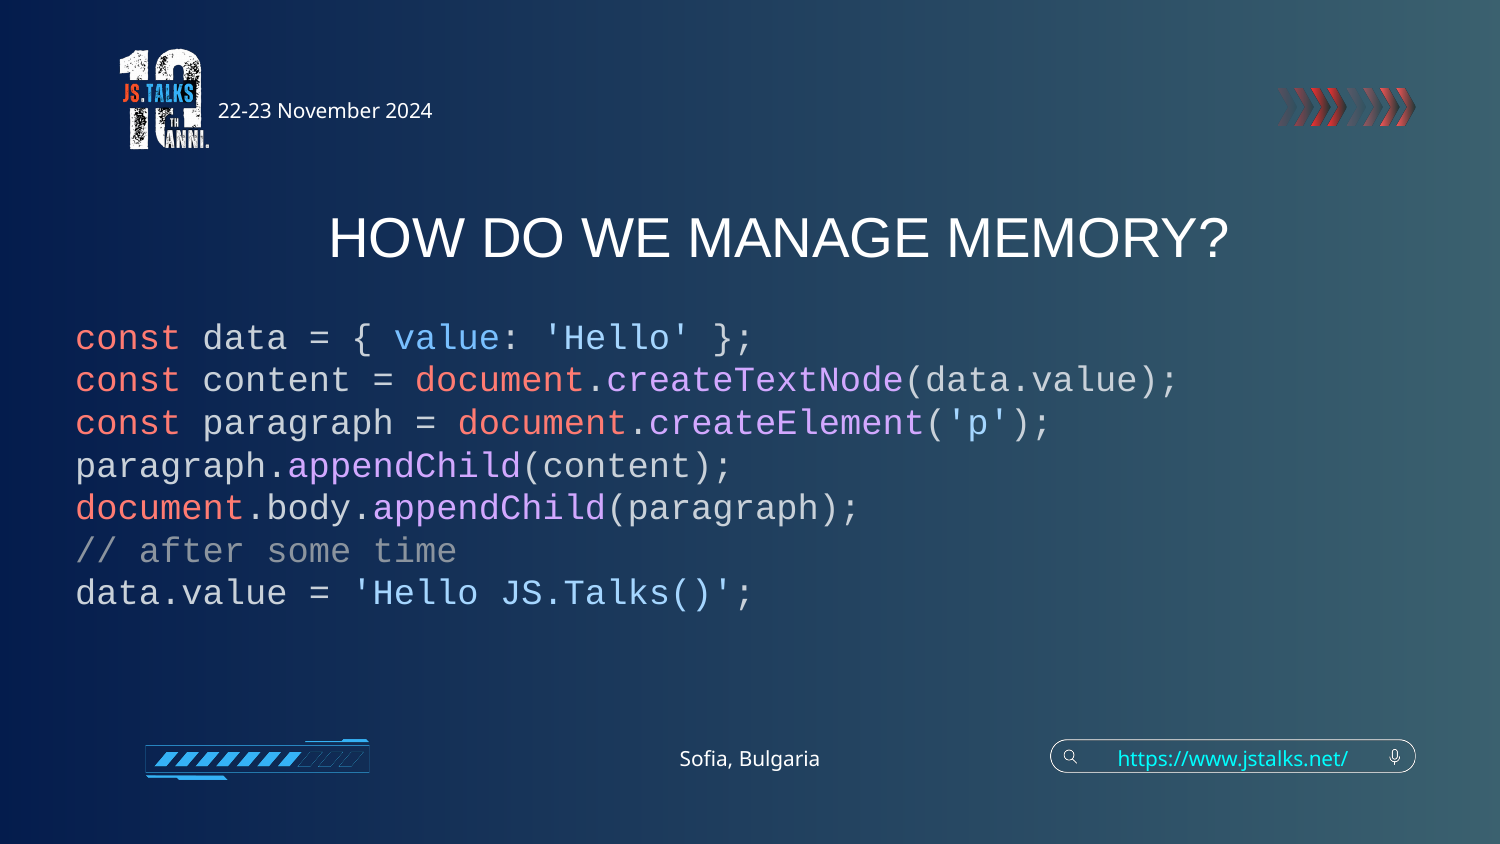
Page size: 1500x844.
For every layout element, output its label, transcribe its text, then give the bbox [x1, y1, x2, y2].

text_box HOW DO WE MANAGE MEMORY? [328, 183, 1233, 269]
text_box https://www.jstalks.net/ [1103, 744, 1362, 772]
text_box [145, 739, 370, 780]
text_box [1050, 739, 1416, 773]
text_box [1277, 88, 1416, 126]
text_box 22-23 November 2024 [217, 95, 507, 123]
text_box Sofia, Bulgaria [654, 744, 846, 772]
text_box [65, 0, 258, 231]
text_box const data = { value: 'Hello' }; const content = document.createTextNode(data.value); const paragraph = document.createElement('p'); paragraph.appendChild(content); document.body.appendChild(paragraph); // after some time data.value = 'Hello JS.Talks()'; [0, 313, 1500, 572]
